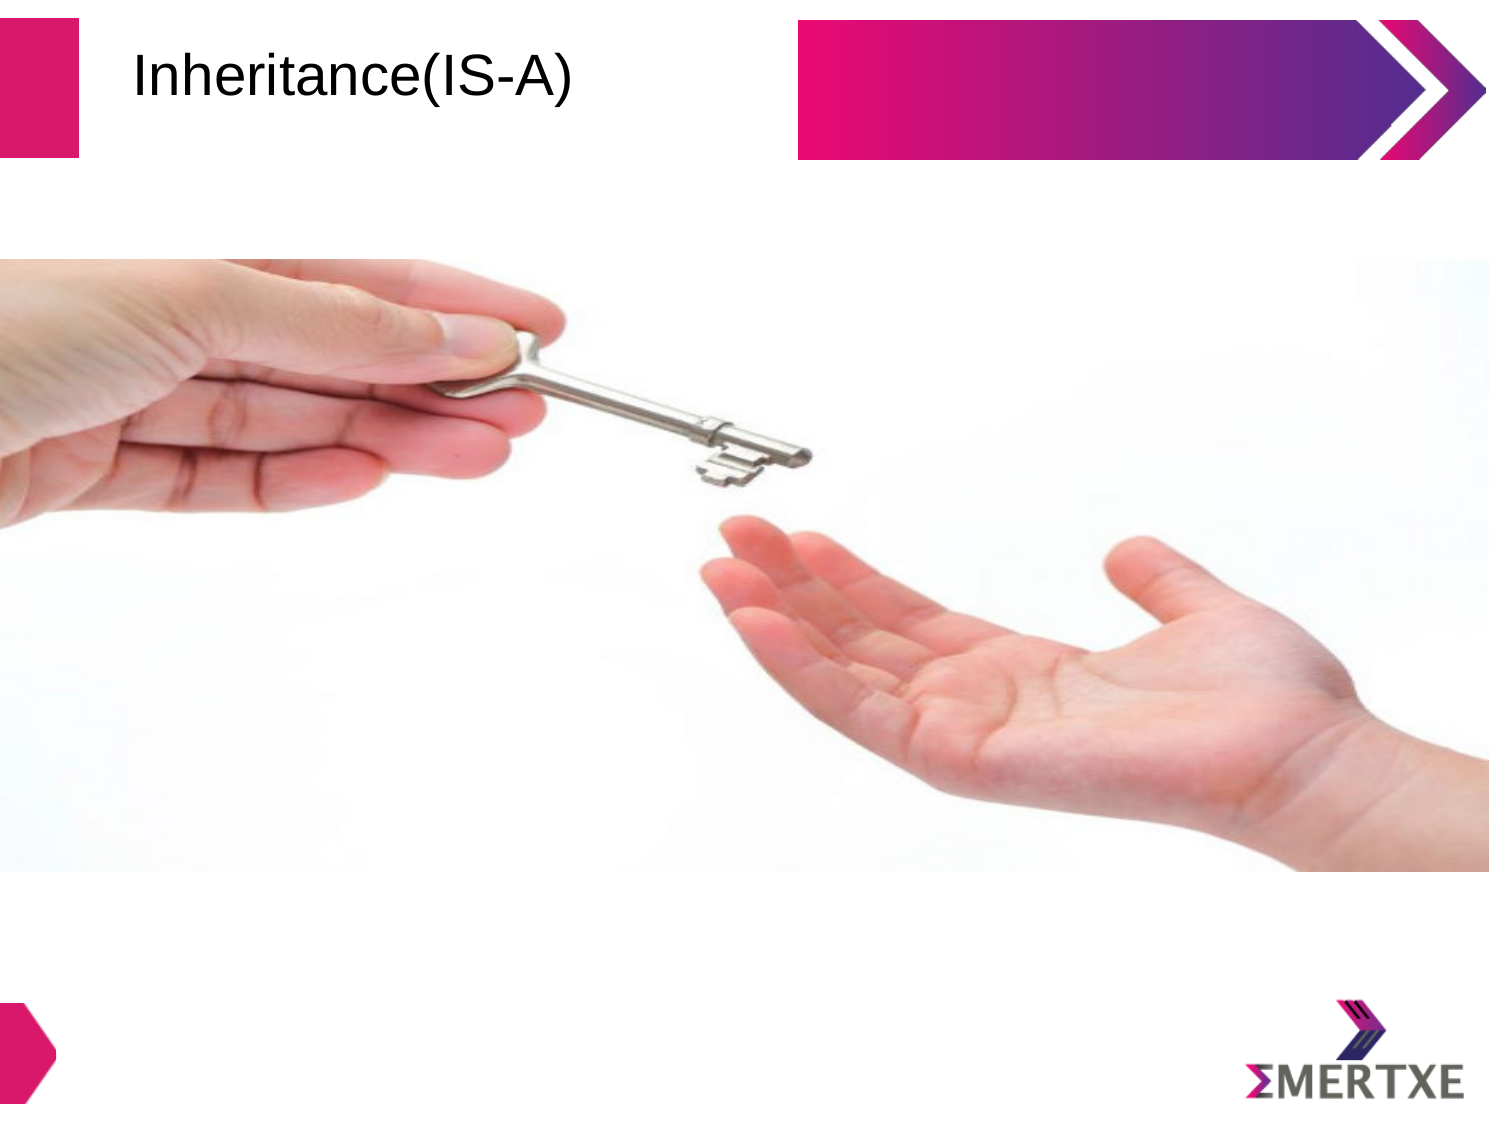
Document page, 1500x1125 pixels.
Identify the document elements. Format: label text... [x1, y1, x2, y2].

picture [0, 259, 1489, 872]
picture [798, 20, 1486, 160]
picture [1245, 996, 1465, 1099]
text_box Inheritance(IS-A) [118, 35, 697, 158]
